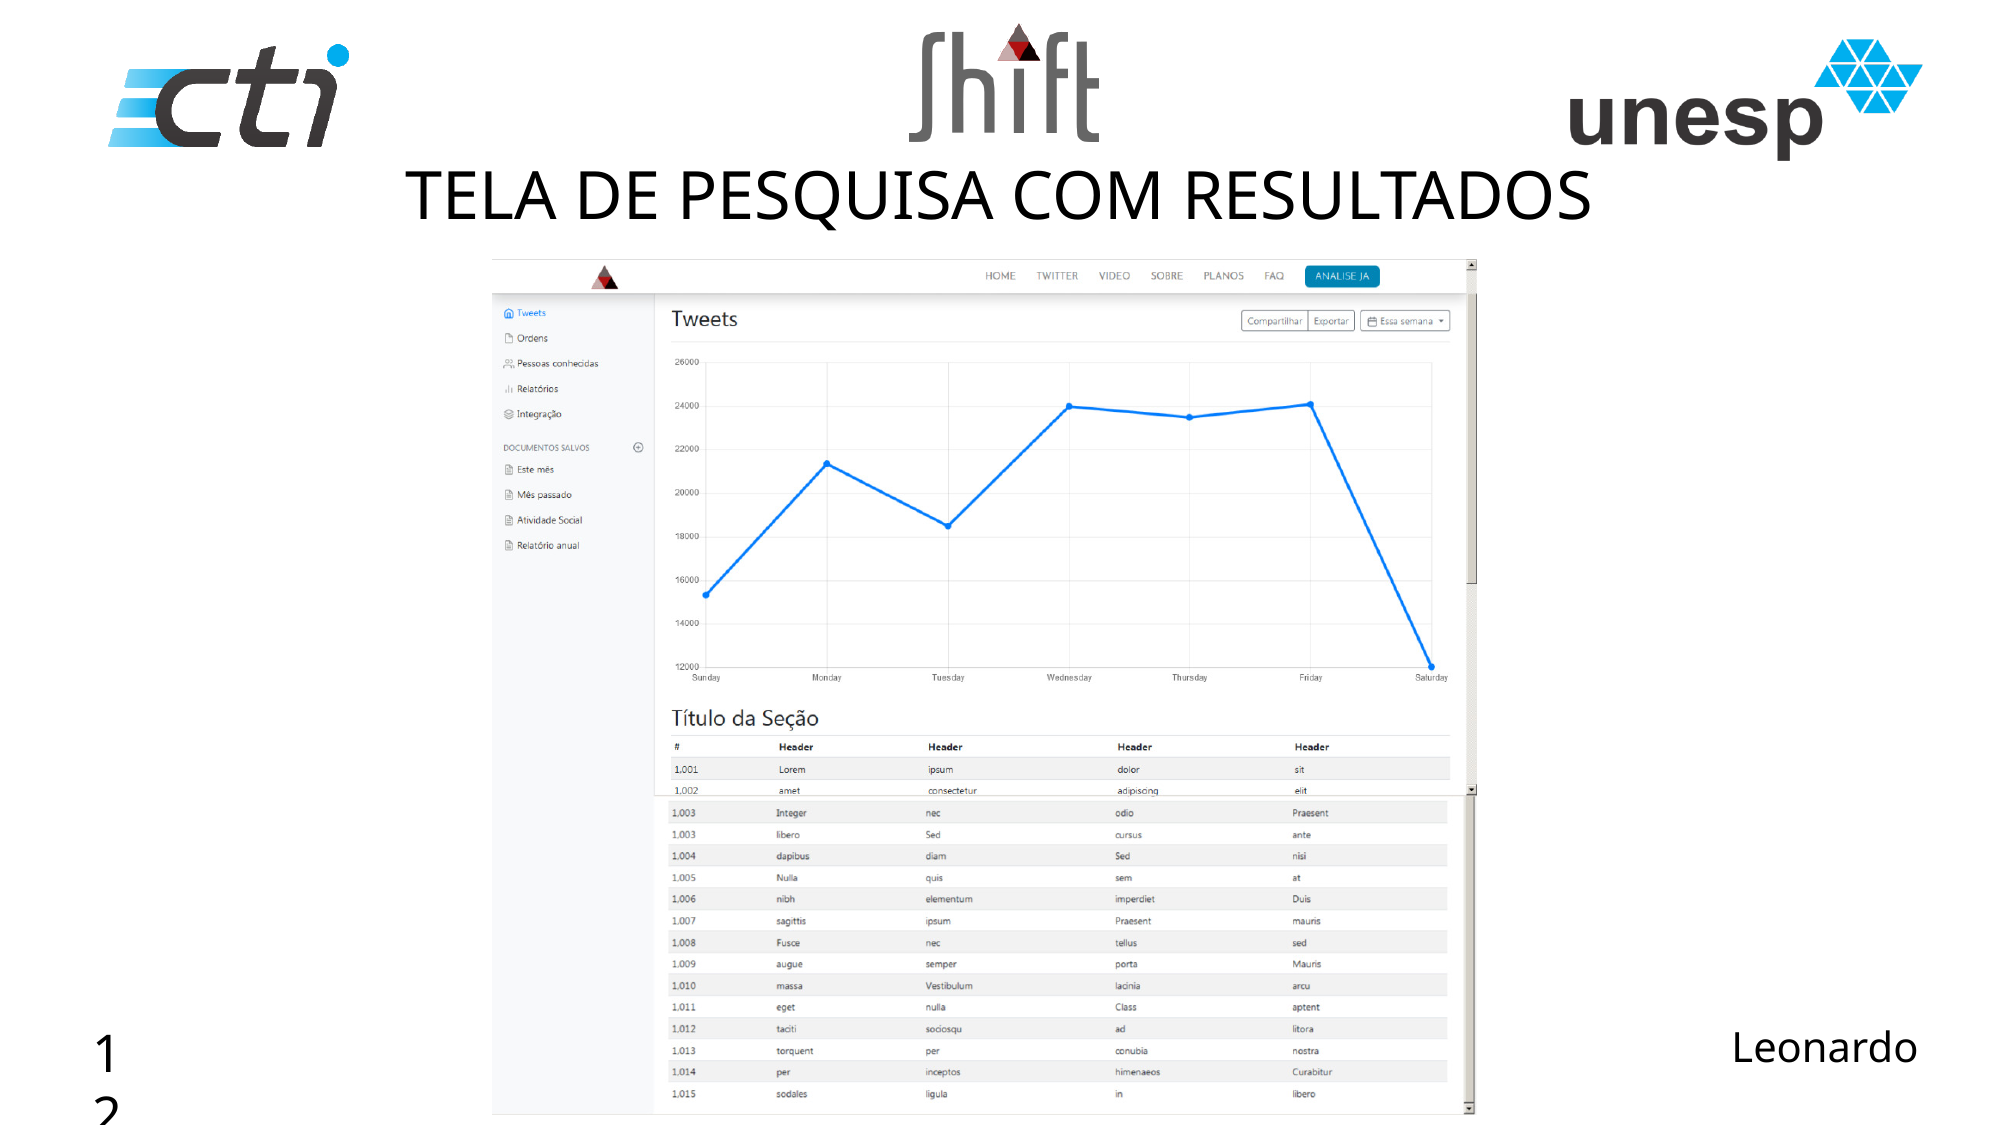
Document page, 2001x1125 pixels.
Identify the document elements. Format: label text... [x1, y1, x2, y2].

text_box 12 [77, 1012, 166, 1125]
picture [909, 20, 1099, 142]
picture [108, 44, 349, 148]
text_box Leonardo [1716, 1012, 1934, 1078]
picture [492, 259, 1477, 1115]
picture [1570, 39, 1923, 88]
title TELA DE PESQUISA COM RESULTADOS [0, 88, 2000, 307]
